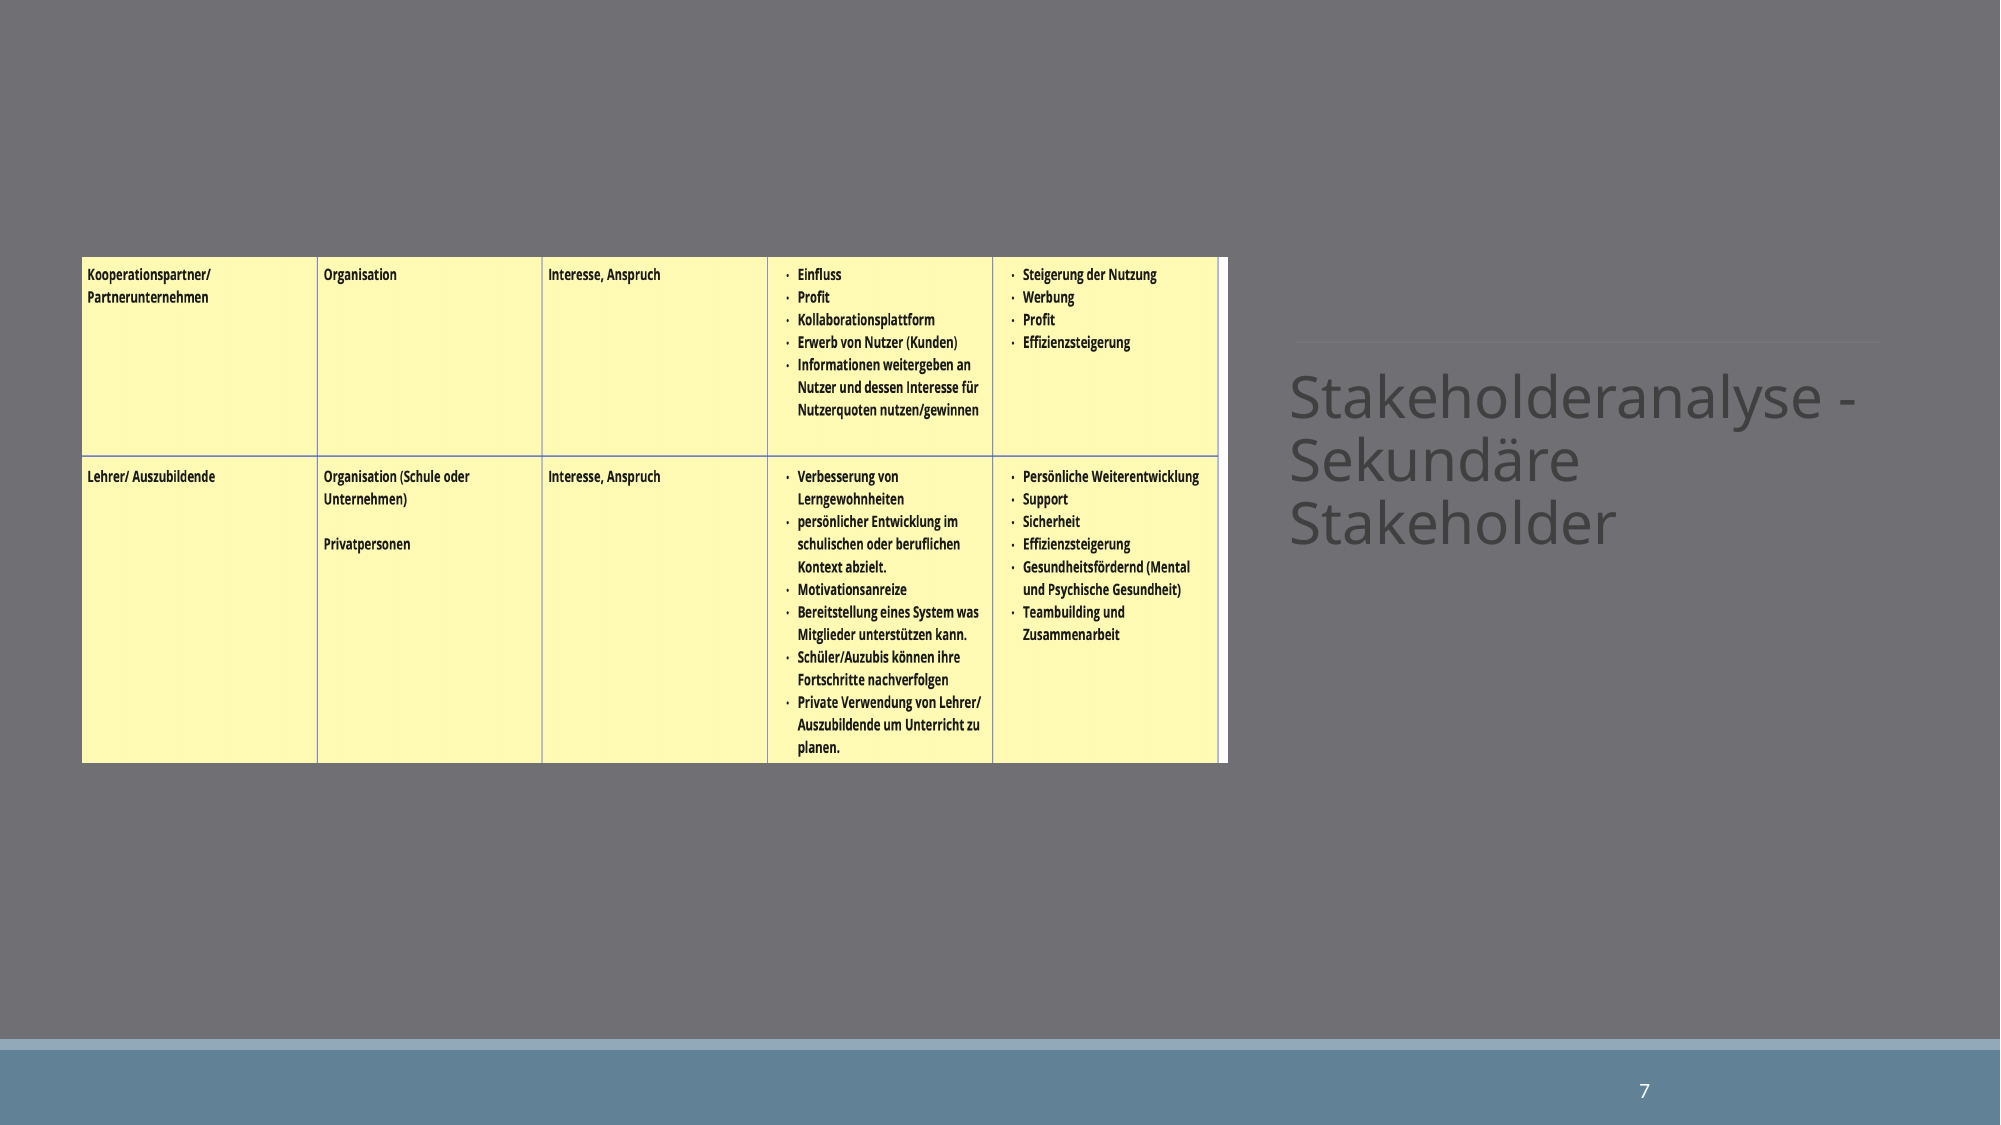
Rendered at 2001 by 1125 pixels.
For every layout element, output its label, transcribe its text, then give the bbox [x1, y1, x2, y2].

text_box Stakeholderanalyse - Sekundäre Stakeholder [1289, 360, 1895, 977]
text_box [0, 0, 2000, 1125]
slide_number 7 [1624, 1059, 1840, 1120]
picture [82, 257, 1228, 763]
